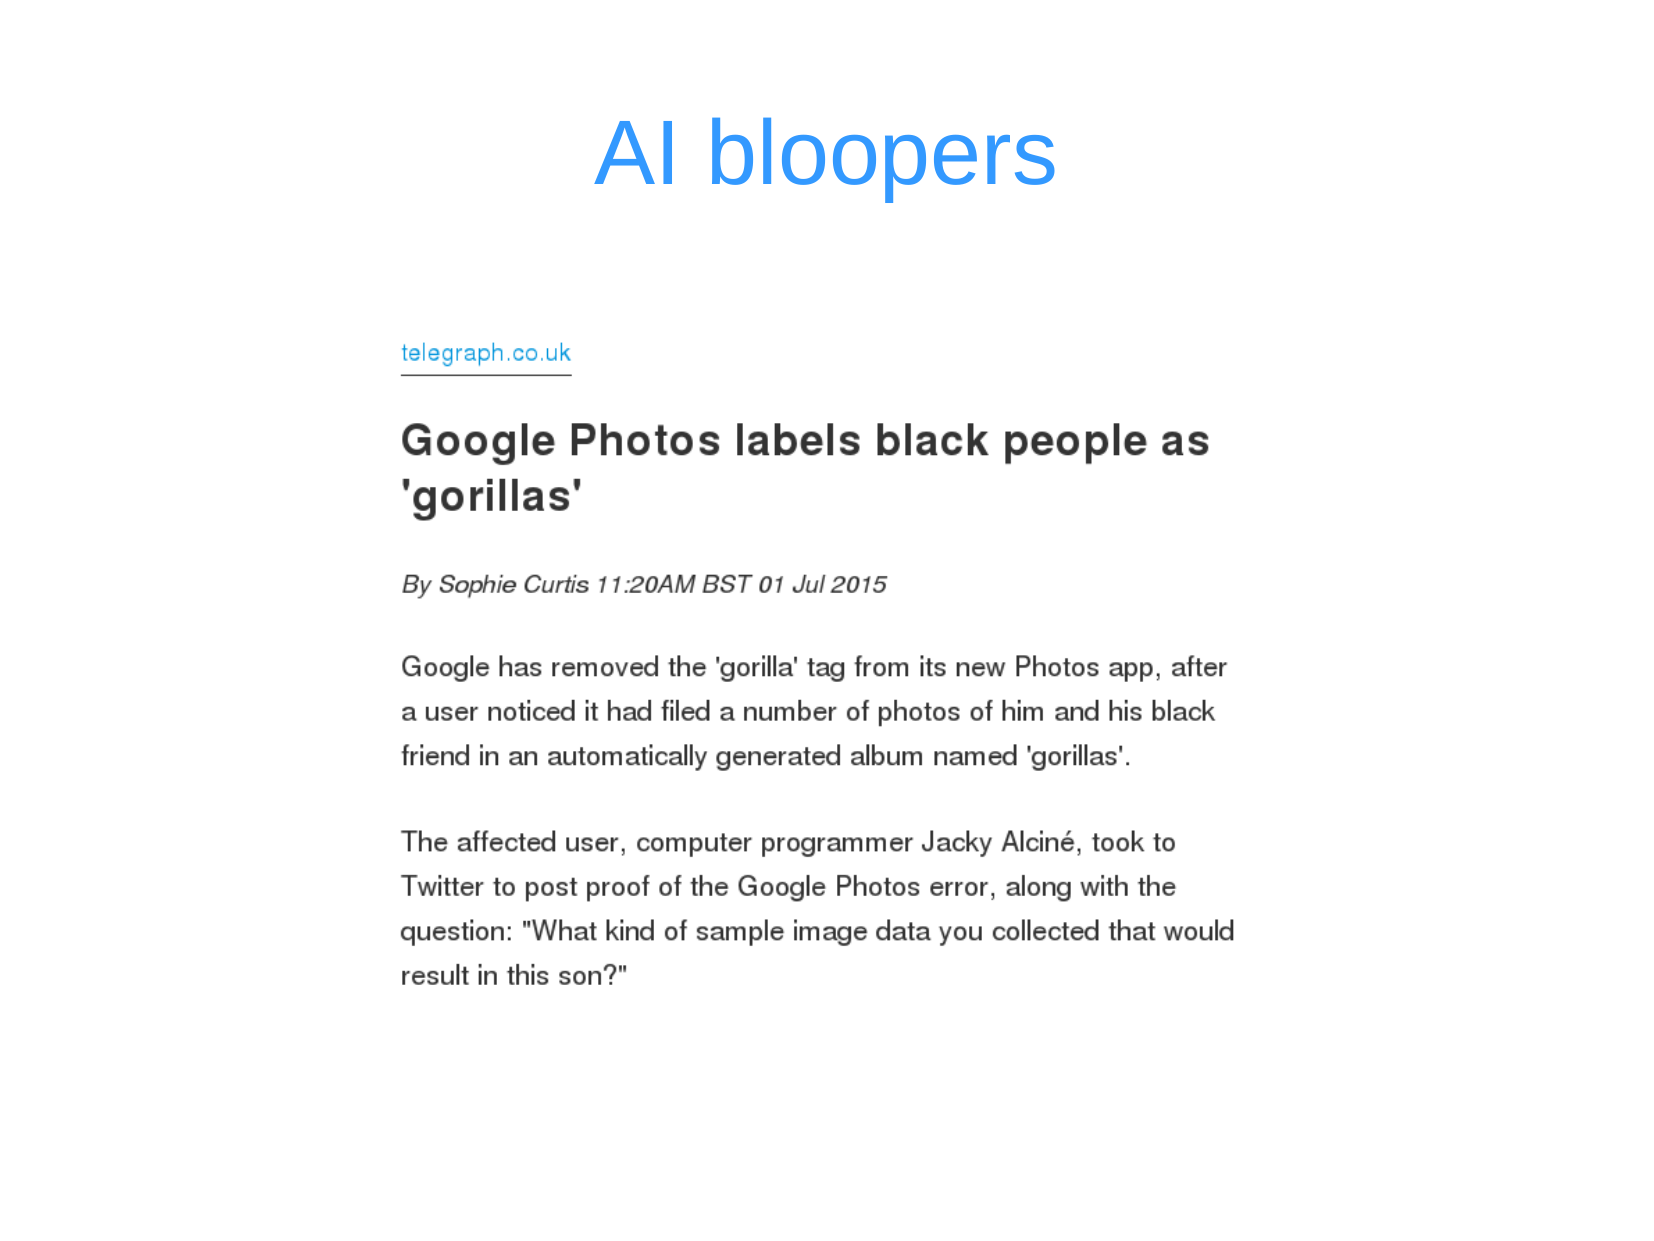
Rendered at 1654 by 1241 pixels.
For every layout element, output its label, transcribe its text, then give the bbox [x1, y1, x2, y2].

picture [151, 290, 1503, 1010]
title AI bloopers [82, 49, 1571, 257]
